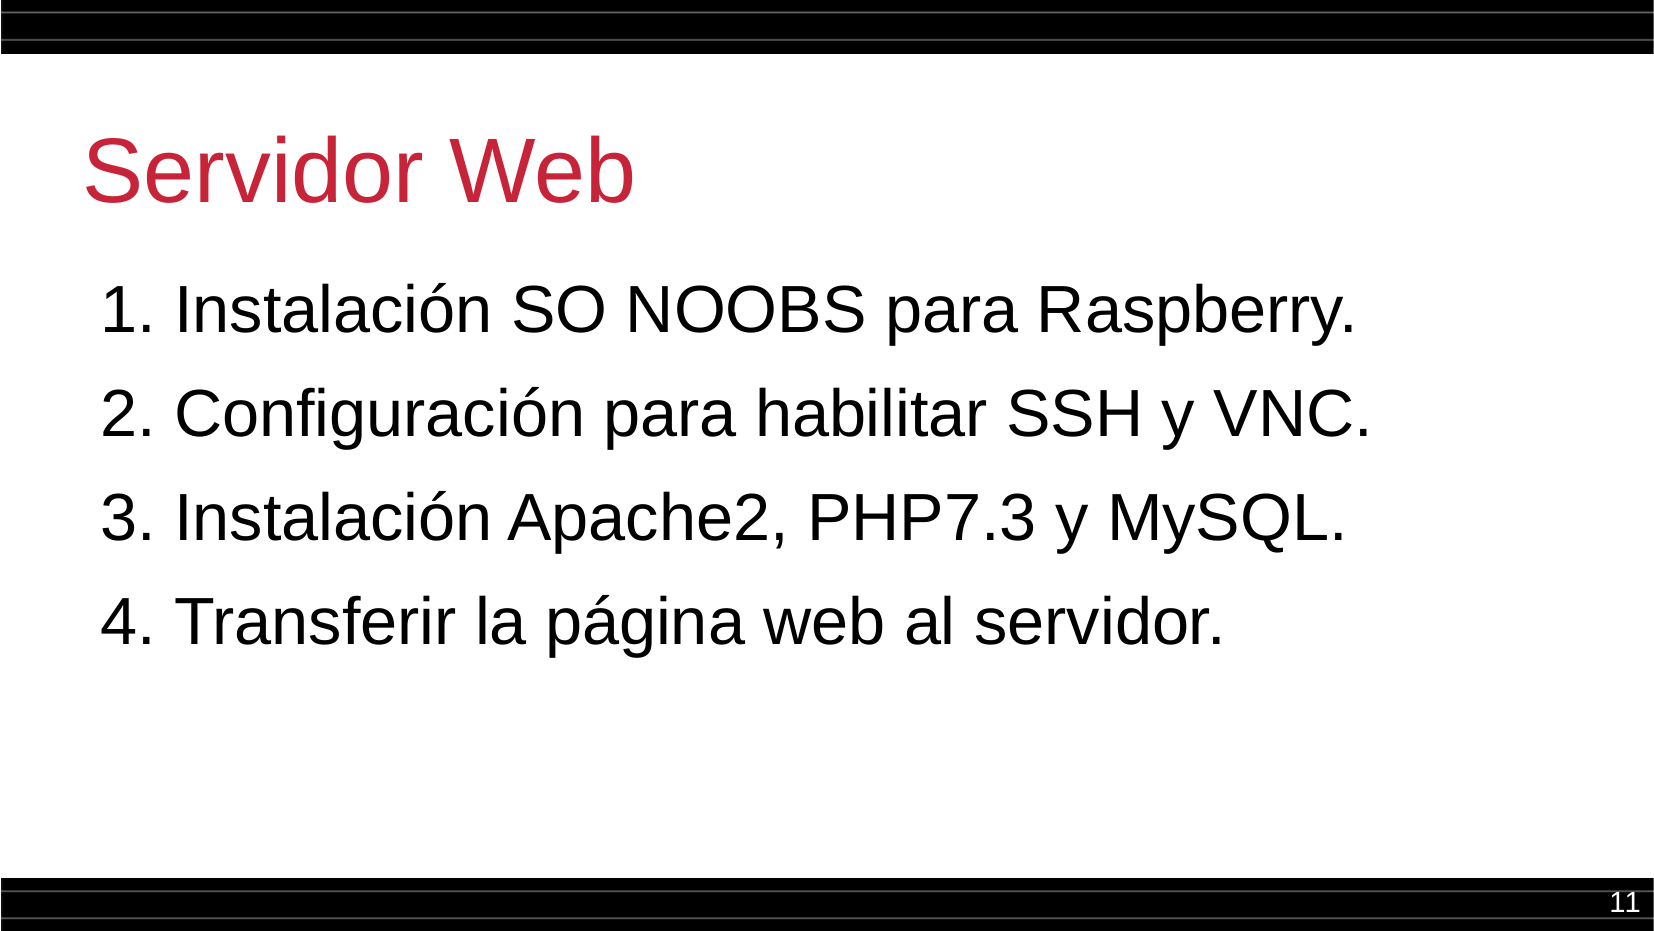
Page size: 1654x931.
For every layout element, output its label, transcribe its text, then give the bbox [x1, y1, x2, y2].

list Instalación SO NOOBS para Raspberry. Configuración para habilitar SSH y VNC. Instalación Apache2, PHP7.3 y MySQL. Transferir la página web al servidor. [82, 271, 1571, 758]
picture [1, 0, 1654, 54]
title Servidor Web [82, 92, 1571, 249]
picture [1, 878, 1654, 931]
